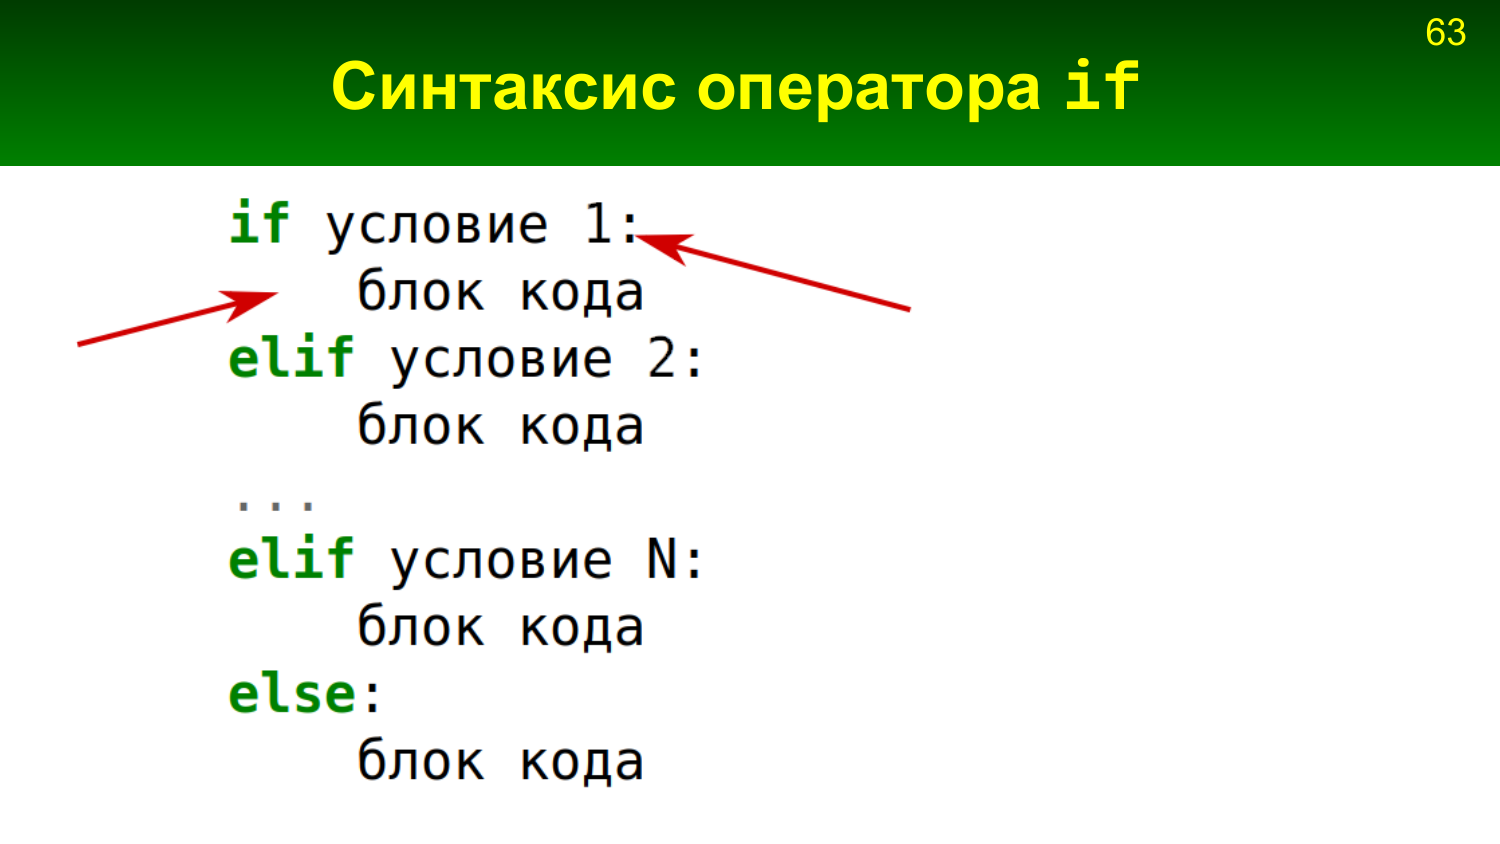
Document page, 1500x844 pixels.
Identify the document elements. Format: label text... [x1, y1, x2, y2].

title Синтаксис оператора if [47, 11, 1426, 154]
picture [56, 177, 924, 841]
